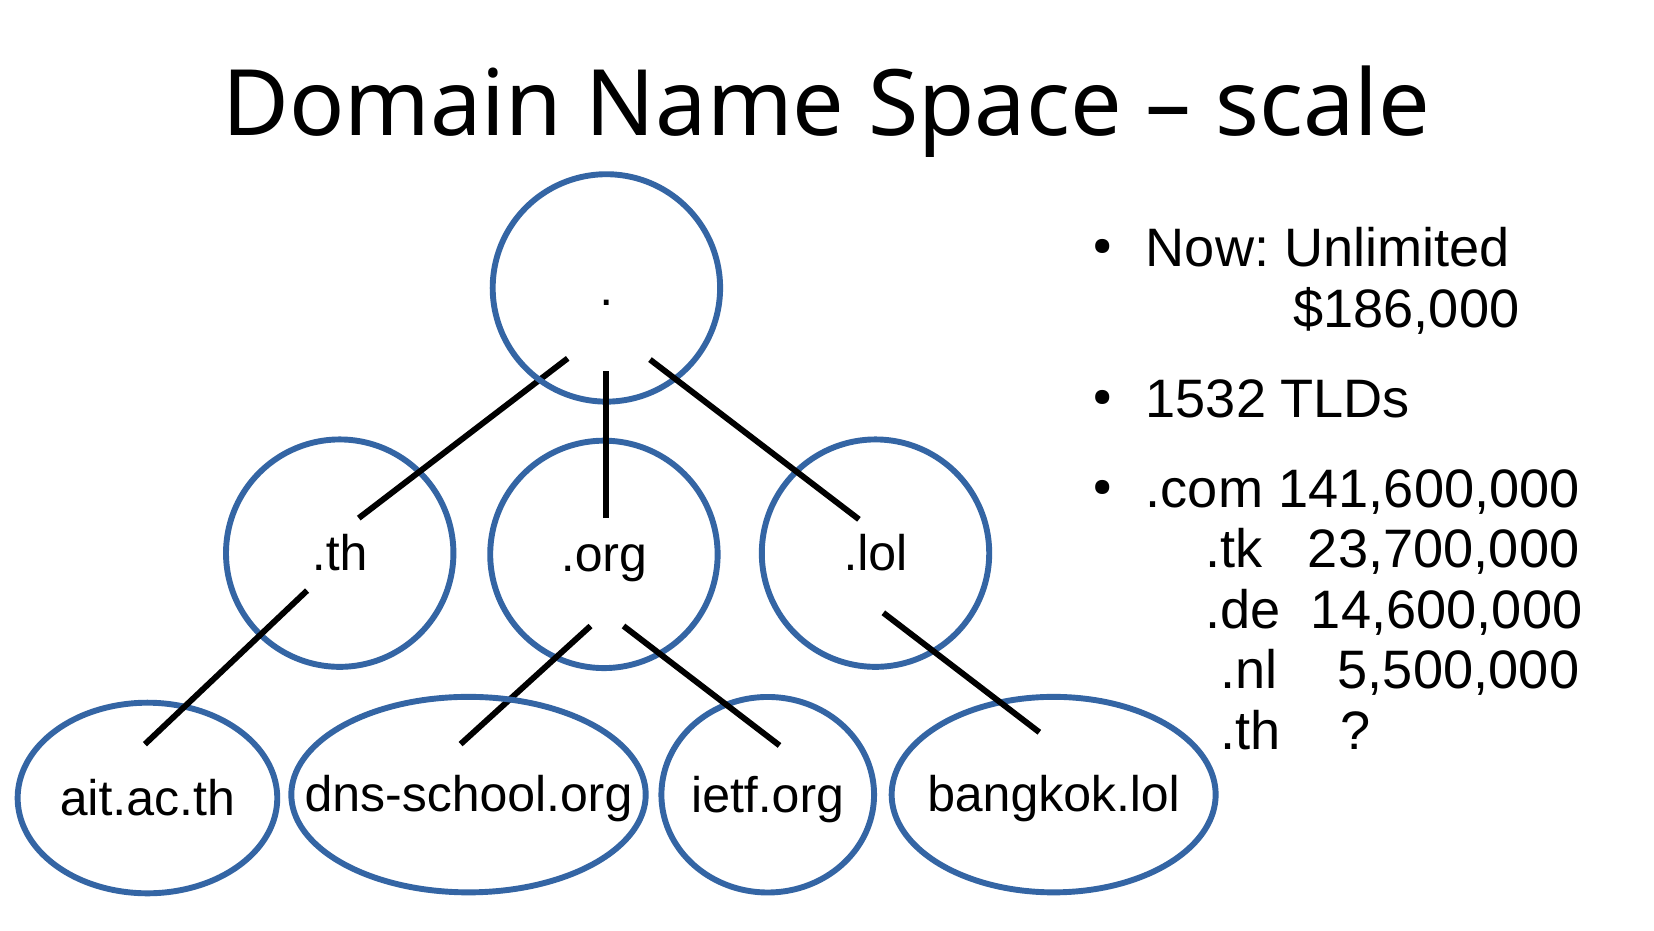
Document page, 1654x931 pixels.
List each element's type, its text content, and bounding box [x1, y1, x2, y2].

text_box ietf.org [661, 696, 875, 893]
text_box .lol [761, 439, 990, 667]
text_box bangkok.lol [891, 696, 1146, 893]
text_box . [492, 174, 721, 402]
list Now: Unlimited $186,000 1532 TLDs .com 141,600,000 .tk 23,700,000 .de 14,600,000 .nl 5,500,000 .th ? [1074, 217, 1630, 875]
text_box .org [490, 440, 718, 669]
text_box dns-school.org [291, 696, 646, 893]
text_box ait.ac.th [17, 702, 278, 894]
title Domain Name Space – scale [82, 37, 1571, 221]
text_box .th [226, 439, 454, 667]
